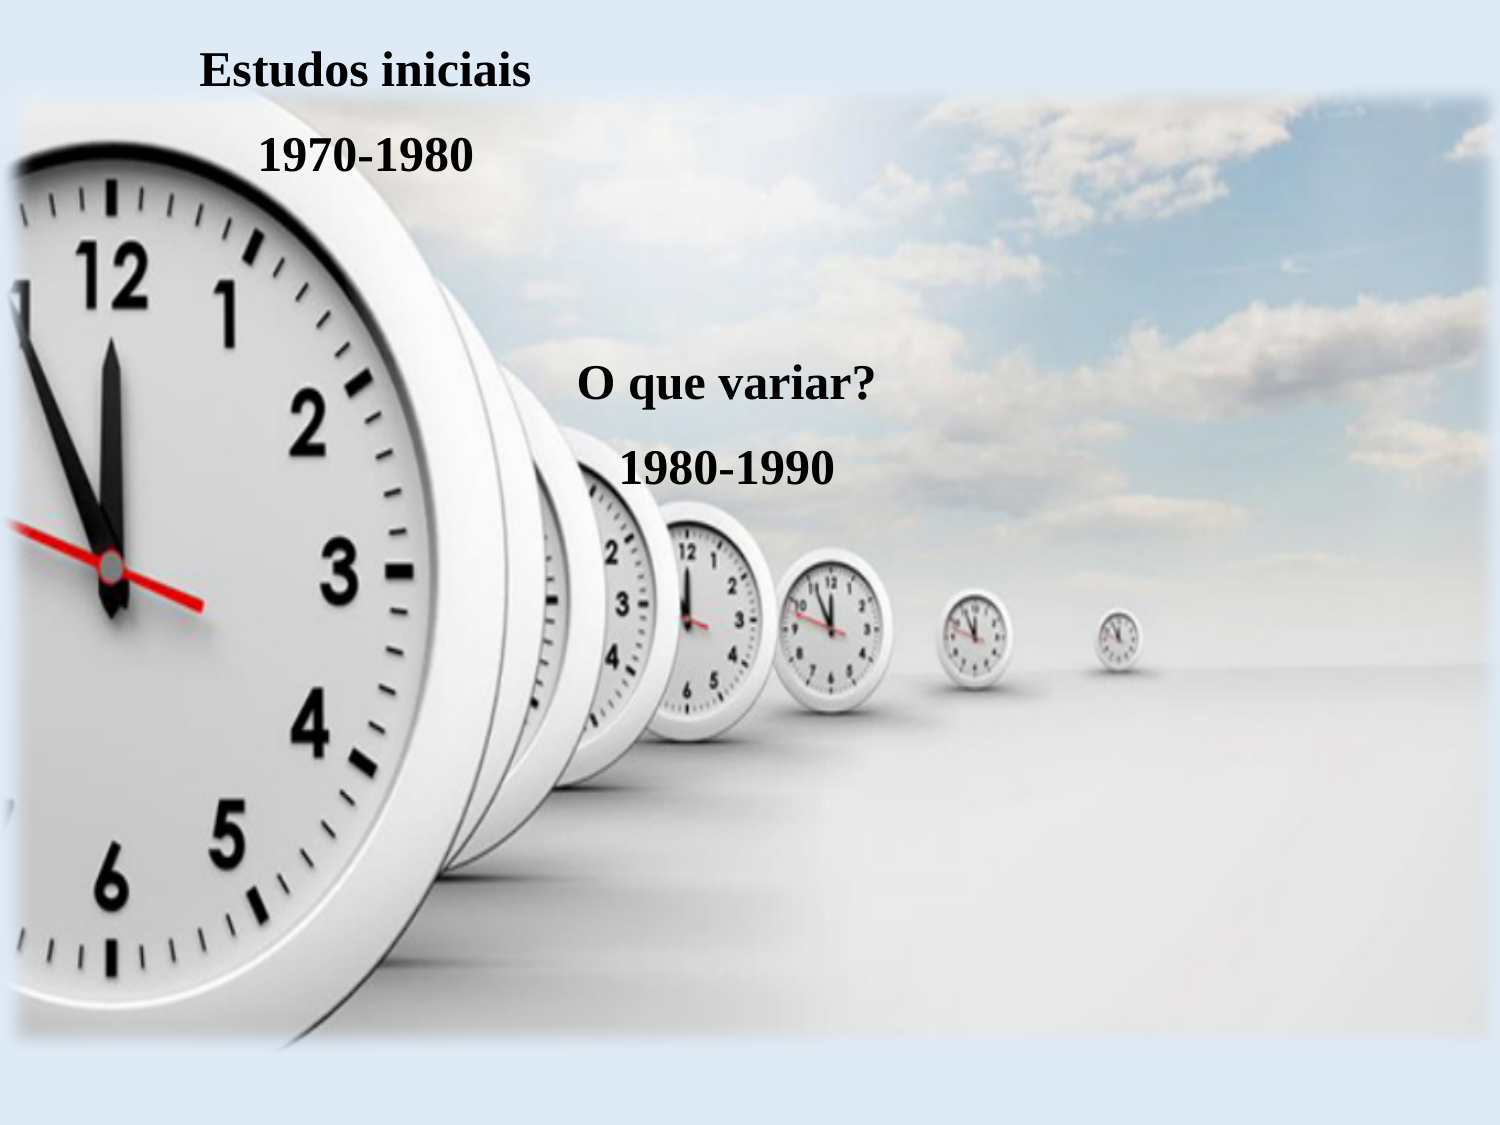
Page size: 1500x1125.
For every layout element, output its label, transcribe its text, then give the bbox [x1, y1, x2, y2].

text_box Estudos iniciais 1970-1980 [177, 29, 555, 252]
text_box O que variar? 1980-1990 [538, 342, 916, 503]
picture [1, 80, 1500, 1057]
